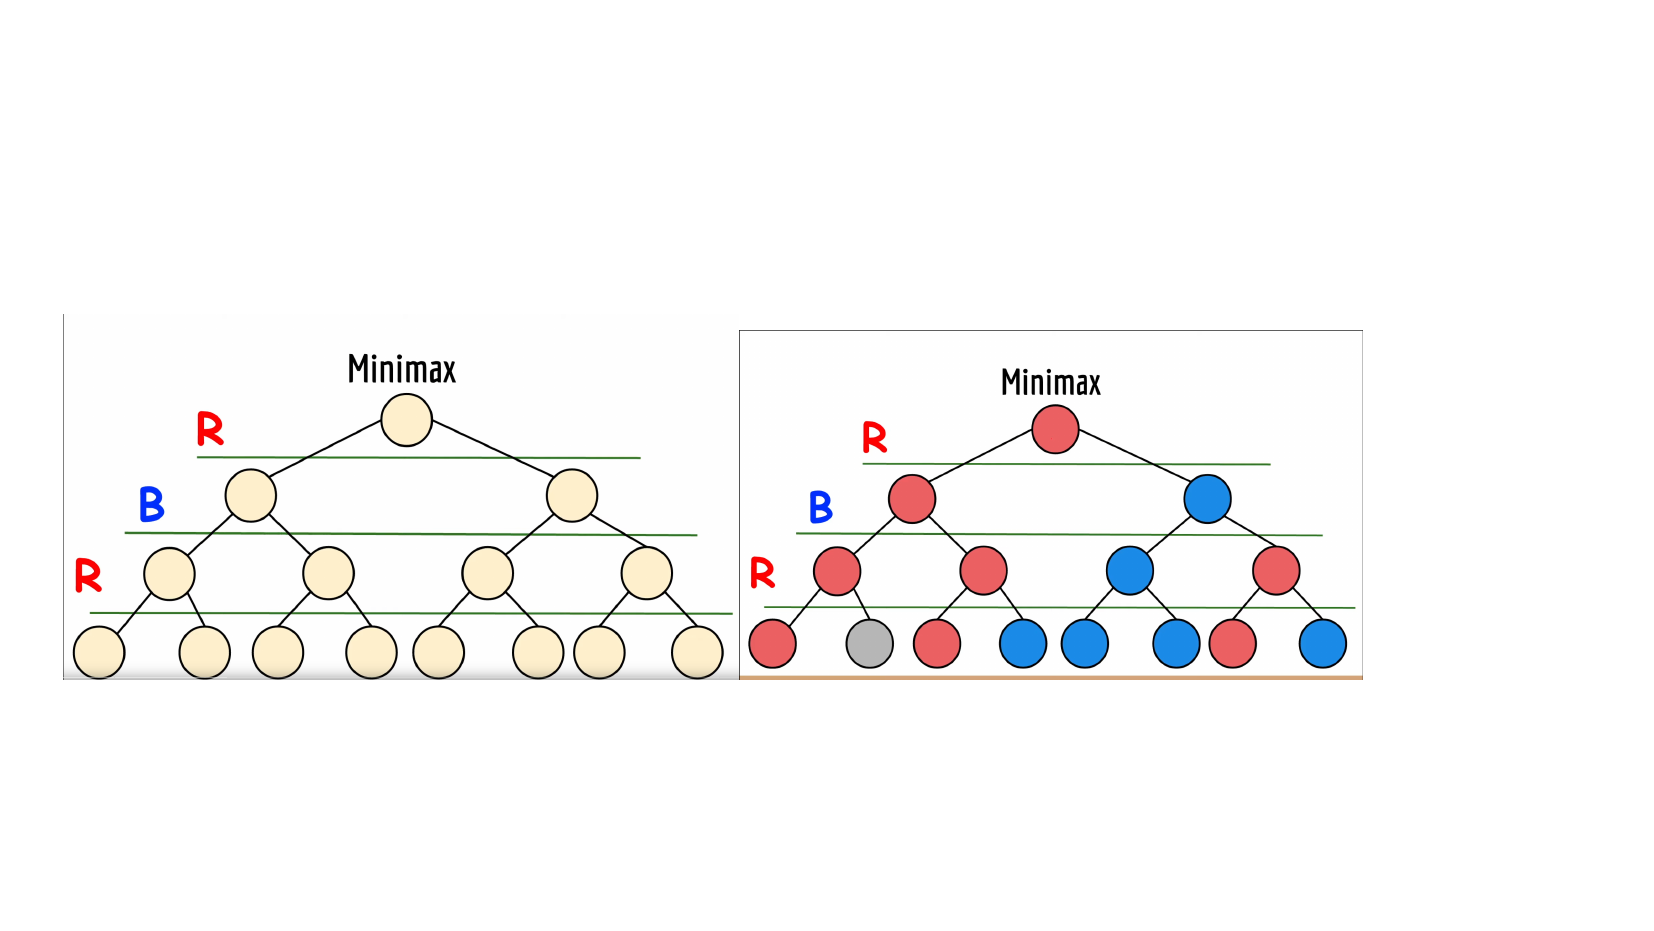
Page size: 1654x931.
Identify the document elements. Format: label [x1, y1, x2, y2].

picture [63, 314, 1363, 680]
